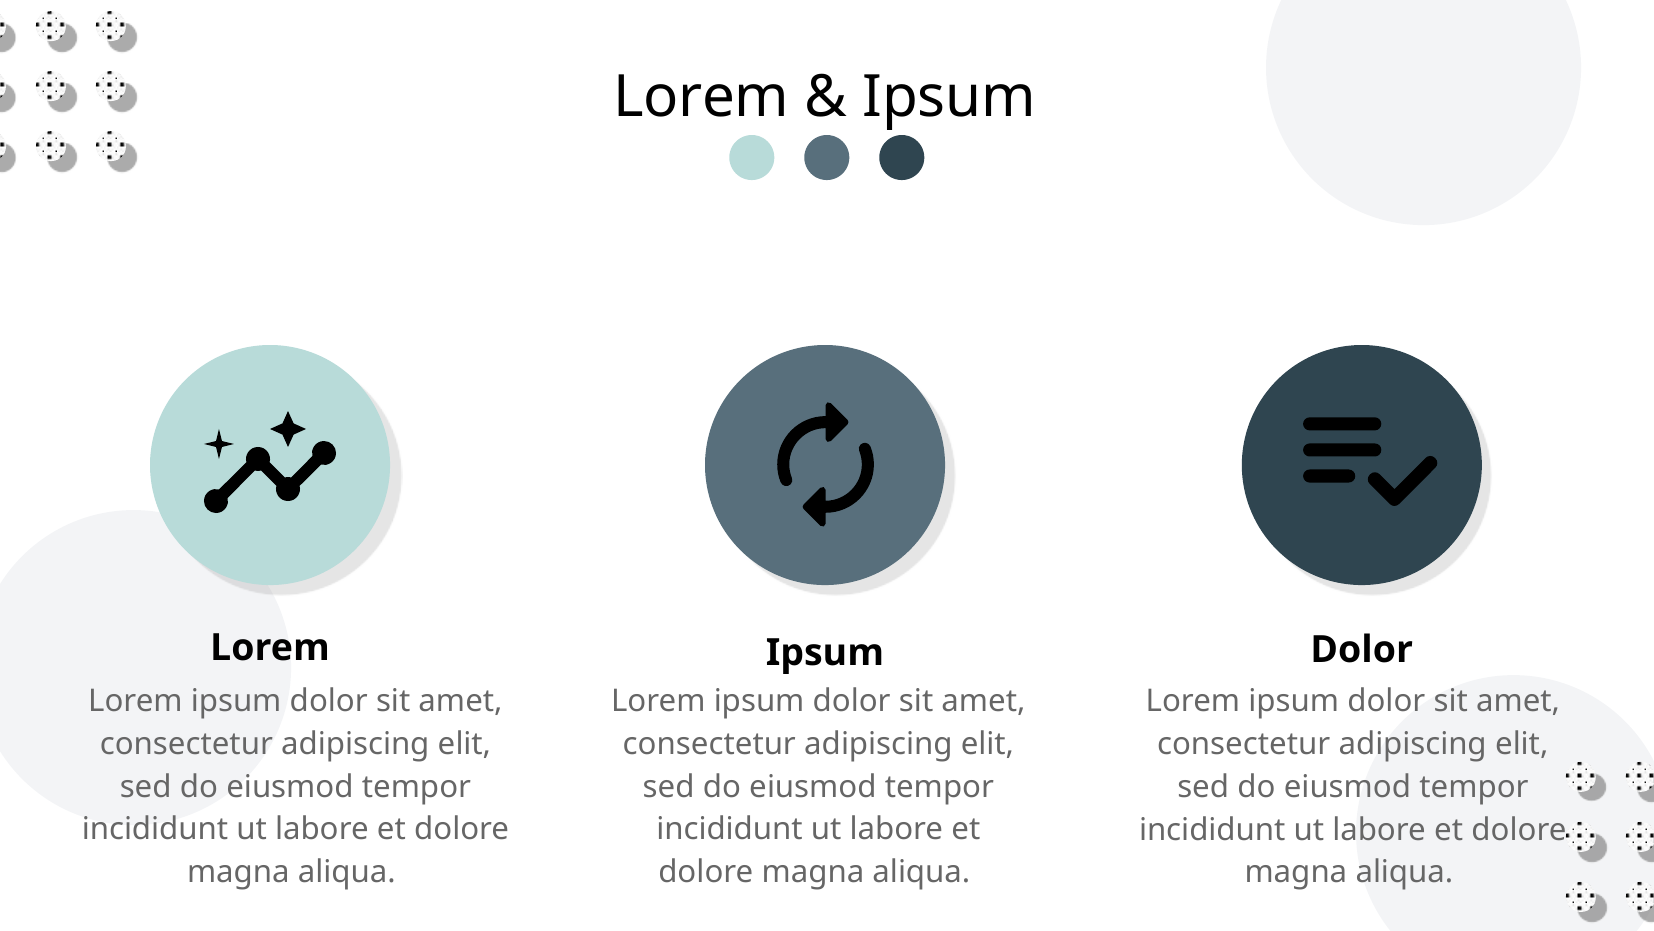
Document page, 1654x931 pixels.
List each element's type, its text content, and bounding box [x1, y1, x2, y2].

text_box Lorem & Ipsum [420, 46, 1231, 132]
text_box [804, 135, 850, 181]
picture [95, 71, 126, 102]
text_box Lorem [165, 612, 376, 670]
text_box Ipsum [720, 618, 931, 670]
picture [35, 131, 67, 162]
text_box Lorem ipsum dolor sit amet, consectetur adipiscing elit, sed do eiusmod tempor incididunt ut labore et dolore magna aliqua. [60, 670, 532, 931]
text_box [1241, 345, 1482, 586]
picture [1585, 882, 1596, 912]
picture [0, 74, 6, 99]
picture [1286, 375, 1450, 538]
picture [35, 71, 66, 102]
picture [95, 11, 126, 42]
picture [95, 131, 127, 162]
picture [750, 388, 902, 541]
picture [195, 390, 346, 541]
text_box Lorem ipsum dolor sit amet, consectetur adipiscing elit, sed do eiusmod tempor incididunt ut labore et dolore magna aliqua. [590, 670, 1047, 931]
text_box [705, 345, 946, 586]
picture [0, 134, 7, 159]
text_box [150, 345, 391, 586]
picture [1585, 762, 1596, 792]
picture [35, 11, 66, 42]
picture [1625, 881, 1654, 912]
picture [1585, 822, 1596, 852]
text_box Lorem ipsum dolor sit amet, consectetur adipiscing elit, sed do eiusmod tempor incididunt ut labore et dolore magna aliqua. [1122, 670, 1585, 931]
text_box [879, 135, 925, 181]
text_box Dolor [1256, 615, 1467, 670]
picture [1625, 761, 1654, 792]
picture [0, 14, 6, 39]
picture [1625, 821, 1654, 852]
text_box [729, 135, 775, 181]
